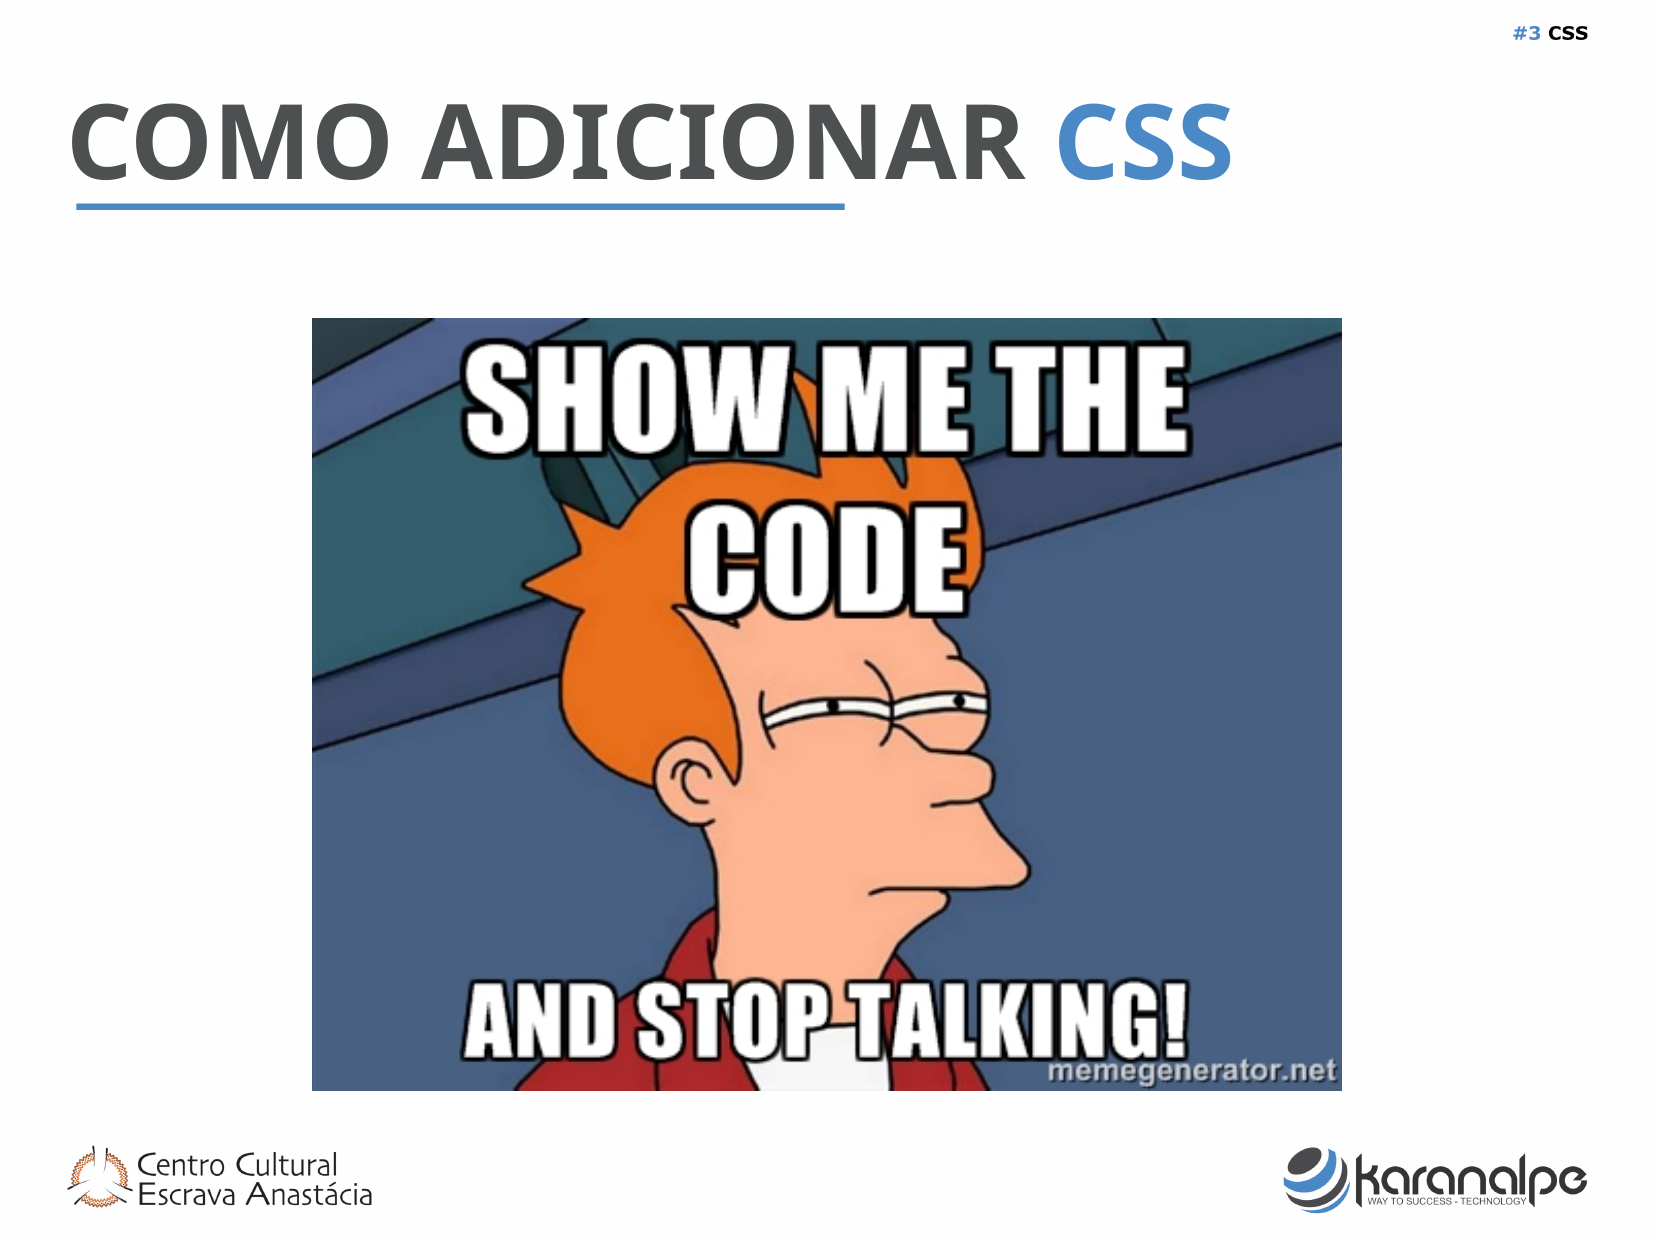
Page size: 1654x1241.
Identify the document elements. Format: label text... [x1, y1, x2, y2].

title COMO ADICIONAR CSS [66, 35, 1555, 243]
picture [0, 0, 1654, 1241]
